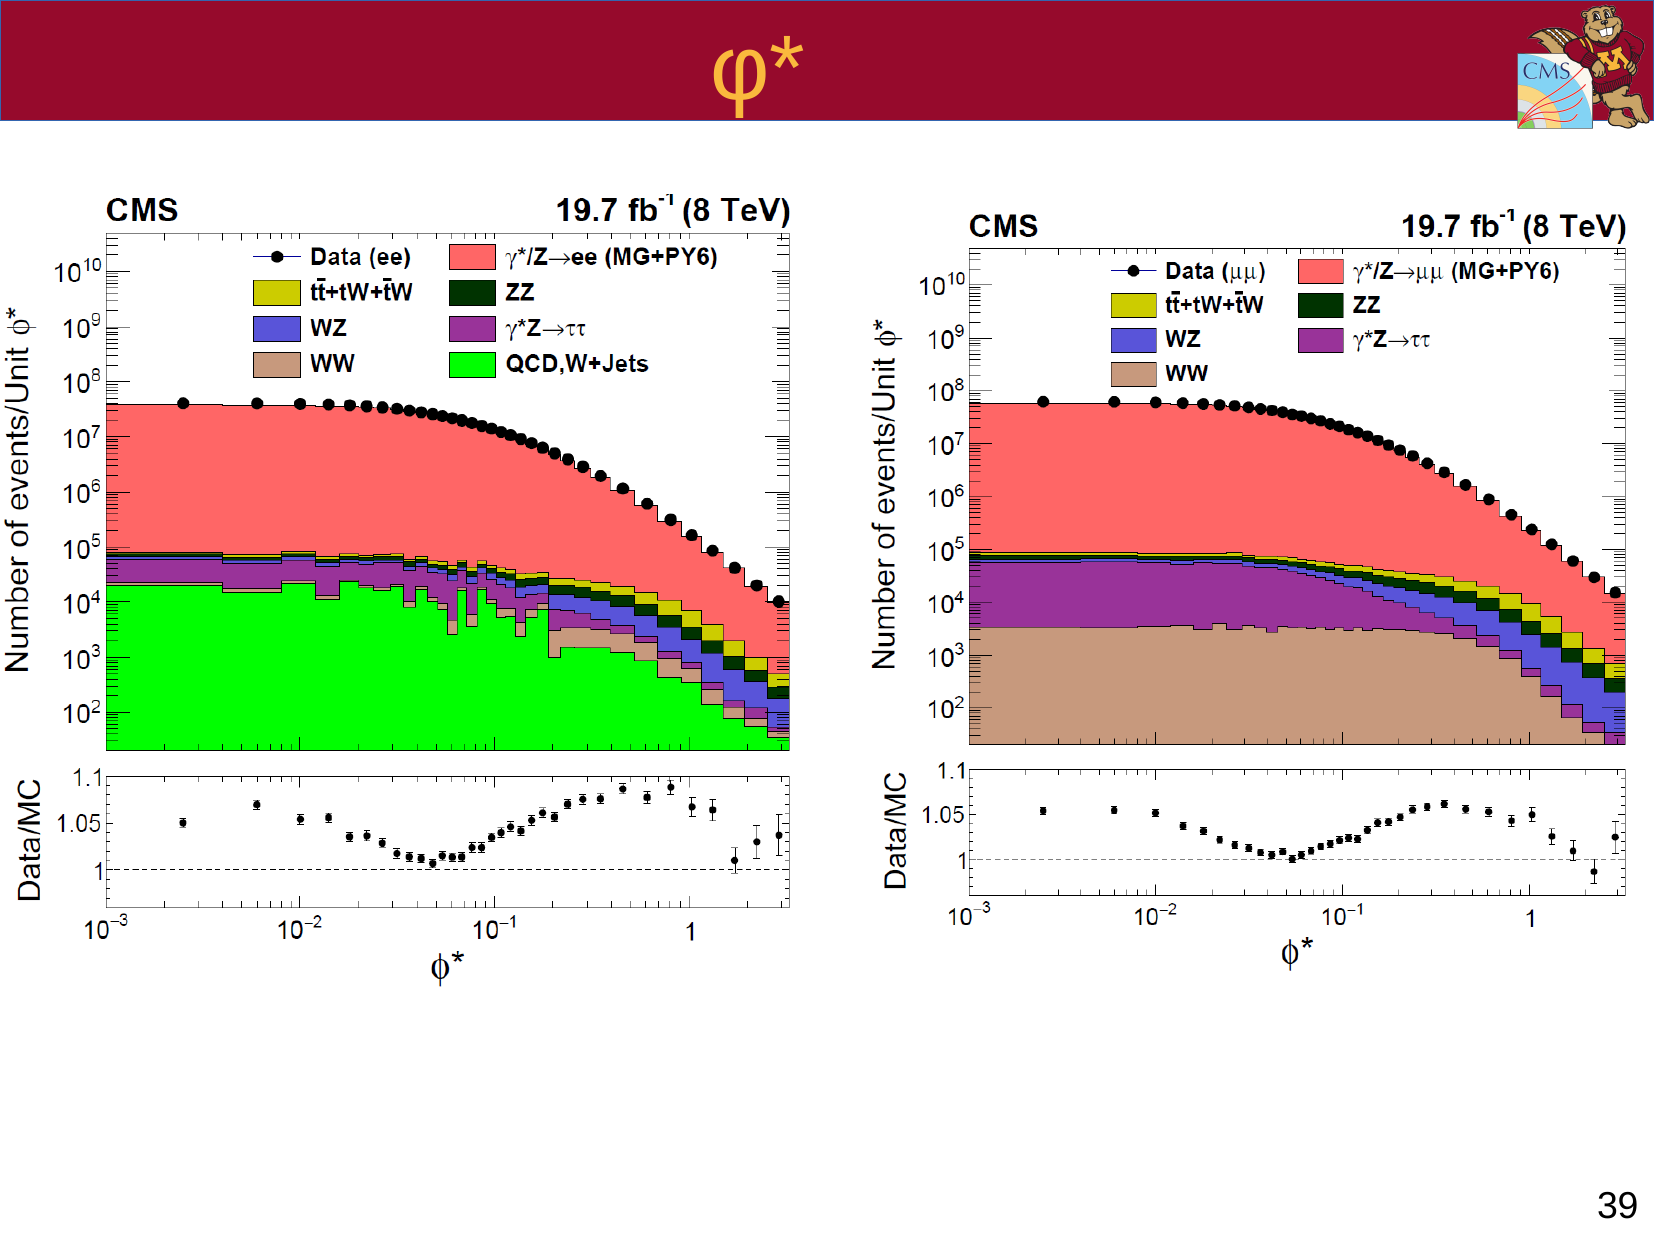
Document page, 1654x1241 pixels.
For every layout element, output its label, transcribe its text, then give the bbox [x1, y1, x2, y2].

picture [1515, 0, 1652, 135]
picture [0, 194, 796, 988]
picture [869, 209, 1636, 976]
title φ* [0, 15, 1516, 121]
